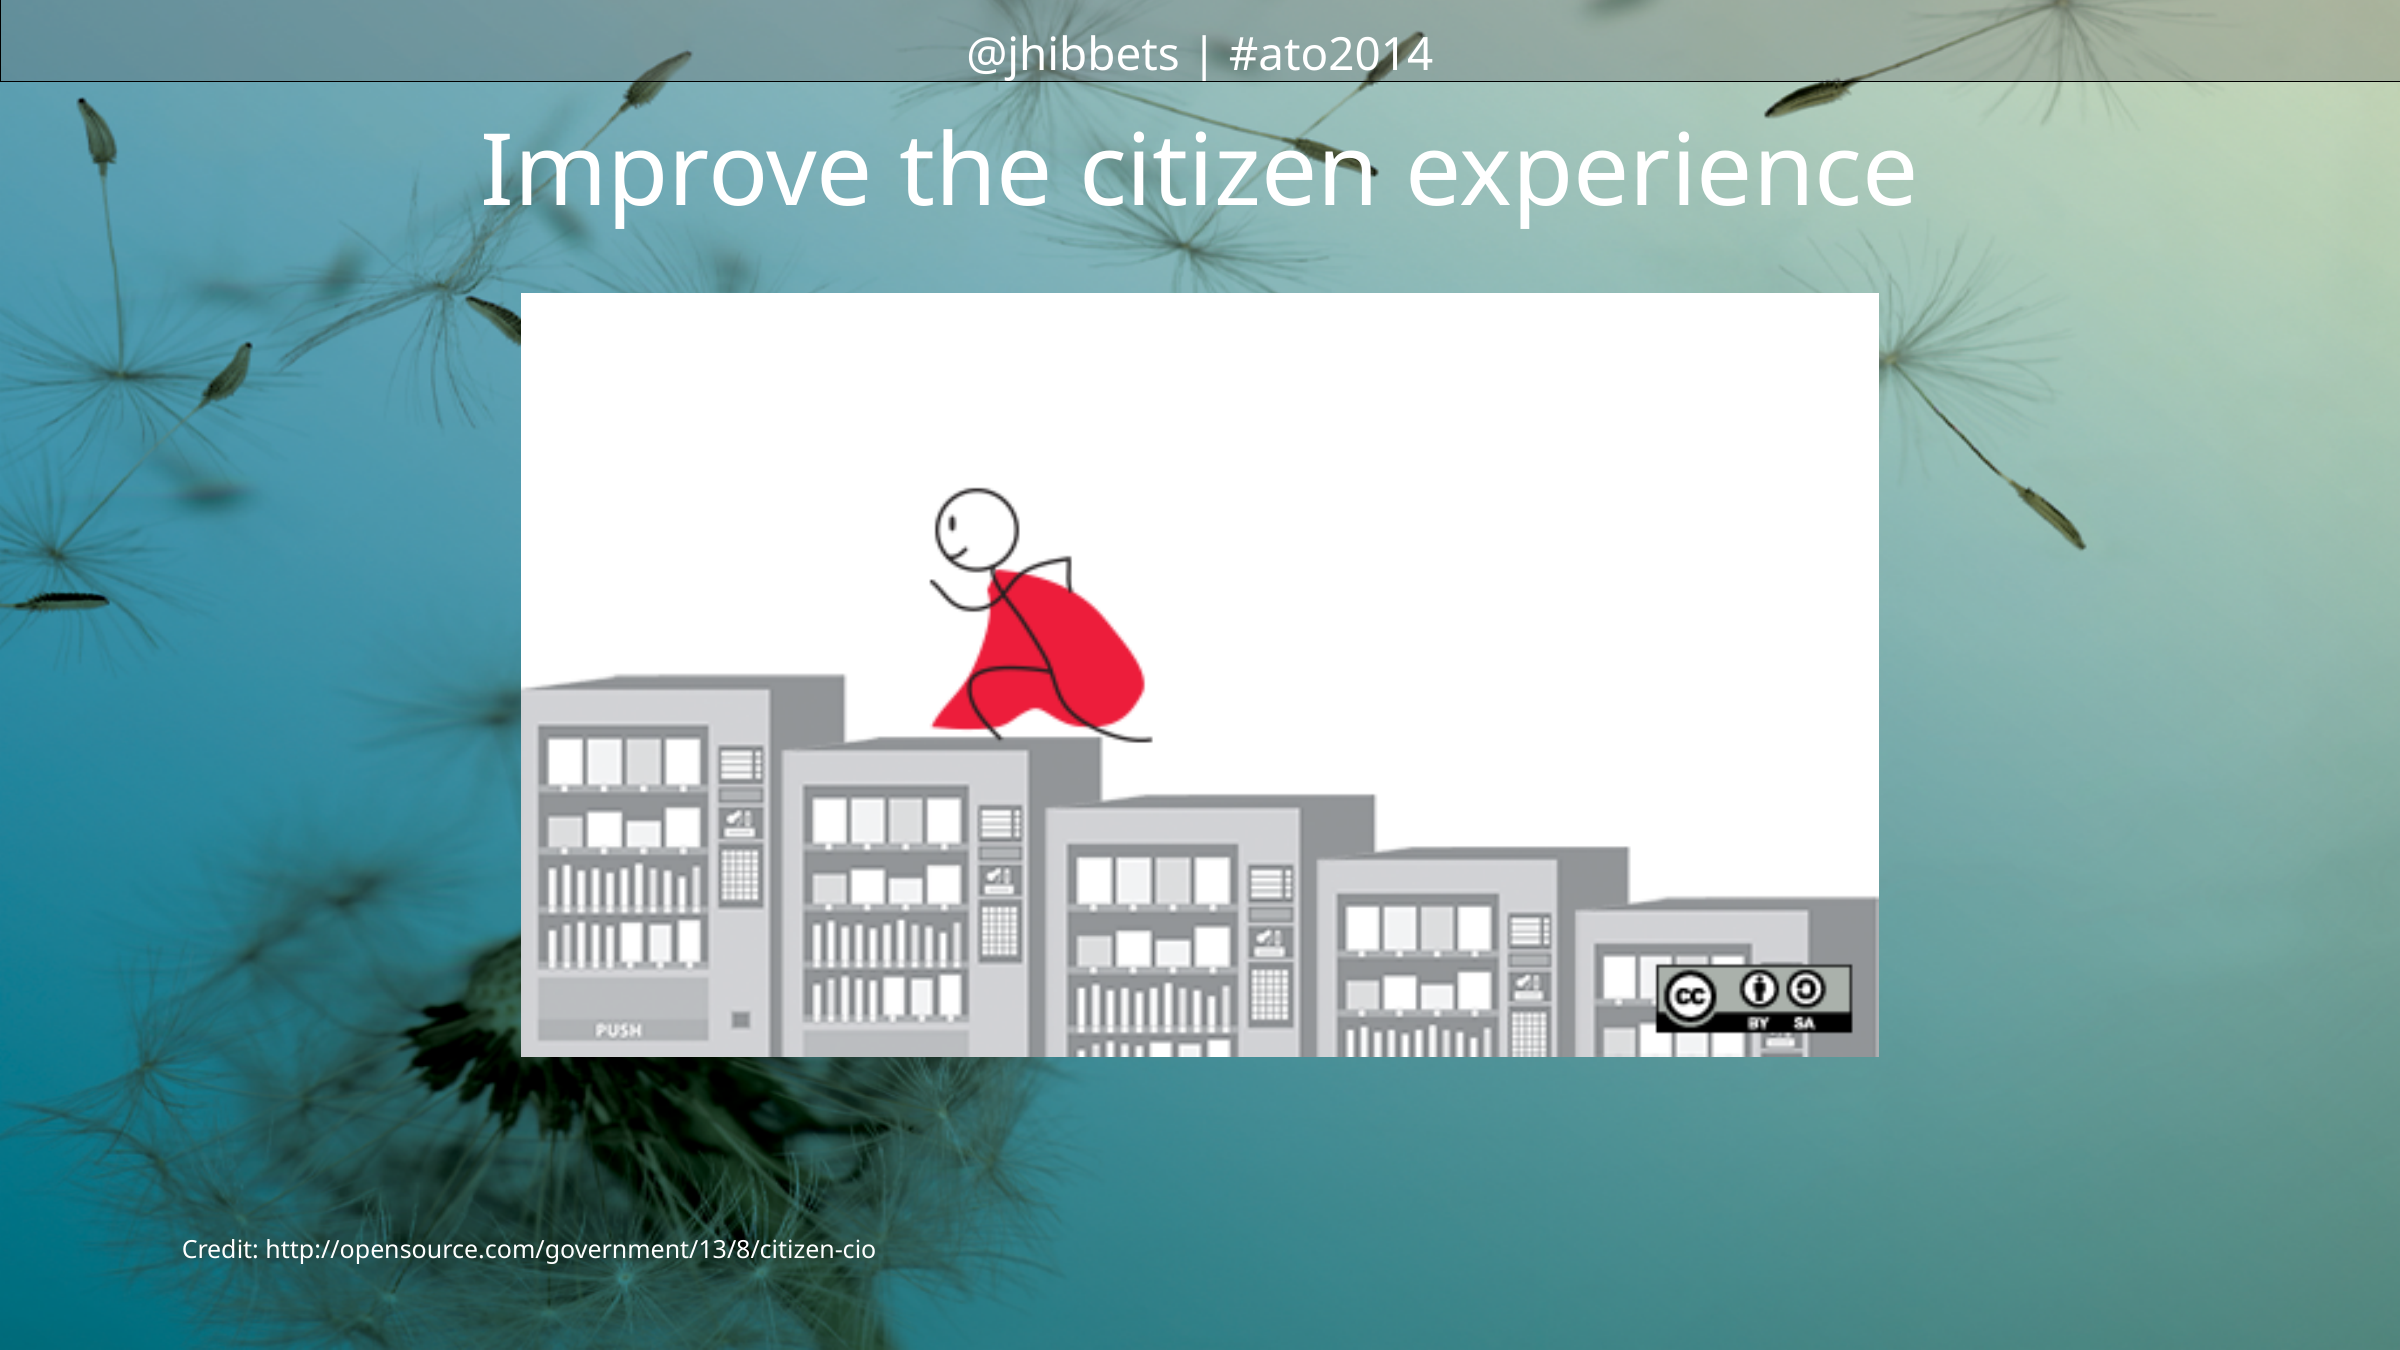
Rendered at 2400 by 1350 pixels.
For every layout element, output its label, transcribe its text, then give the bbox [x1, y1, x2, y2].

picture [0, 82, 2400, 1350]
text_box Credit: http://opensource.com/government/13/8/citizen-cio [167, 1224, 1222, 1272]
title Improve the citizen experience [120, 53, 2281, 280]
